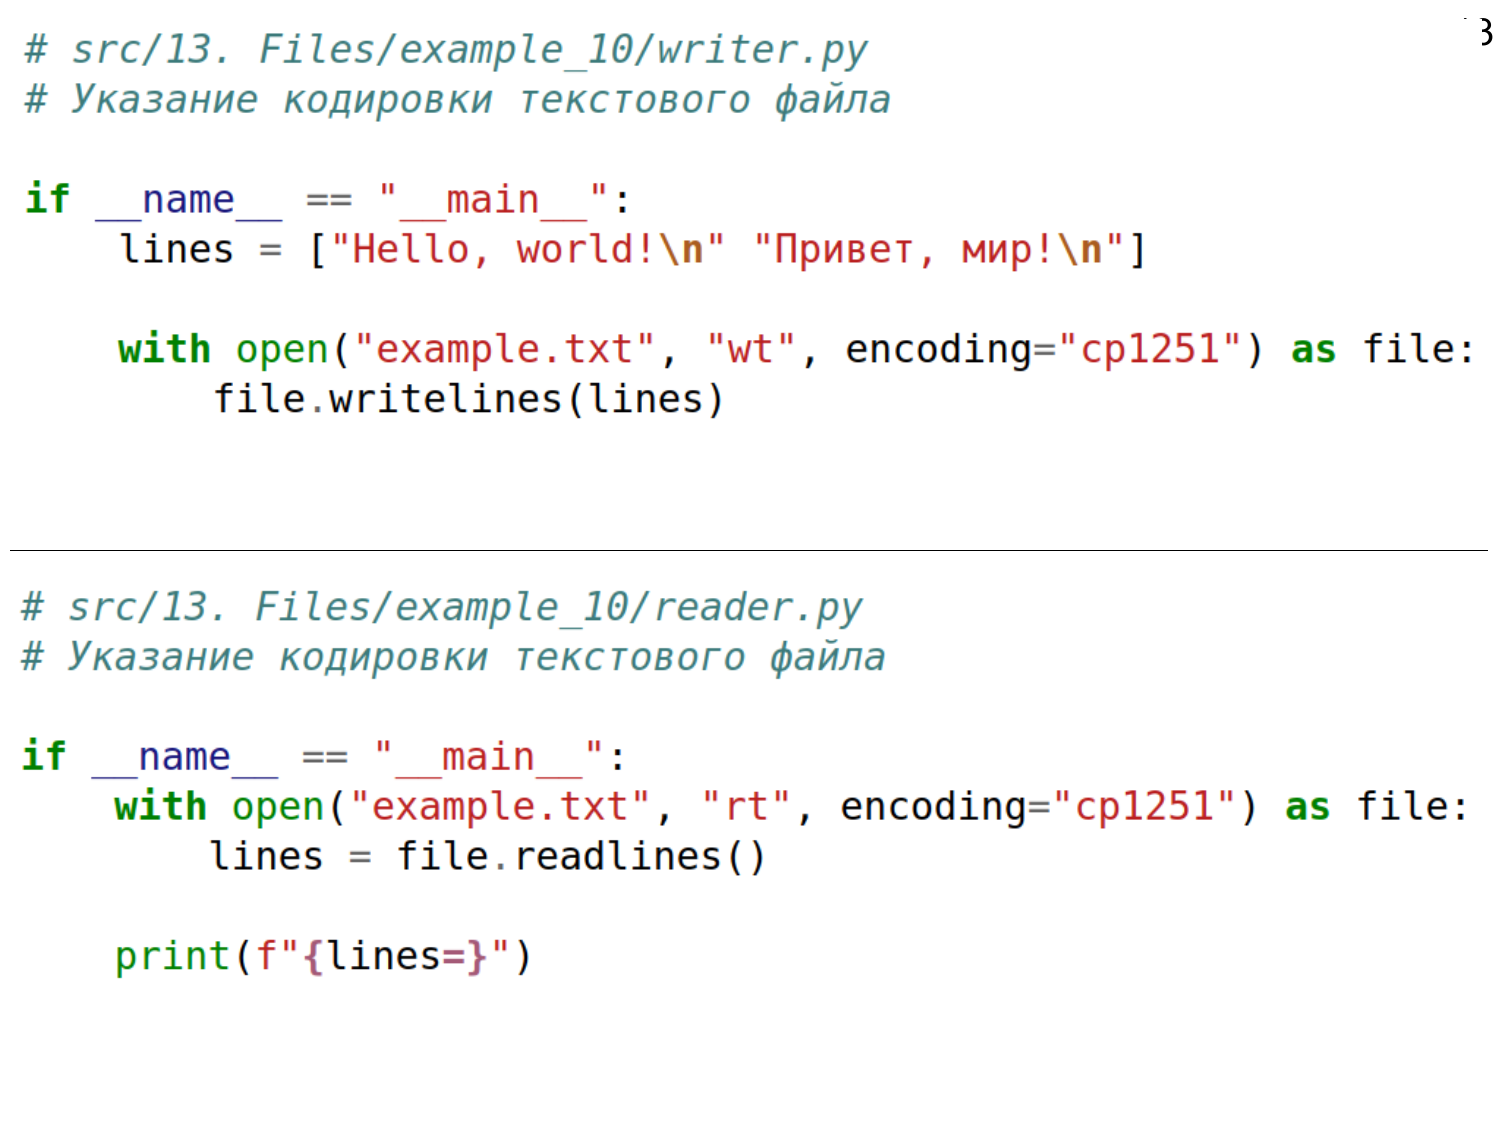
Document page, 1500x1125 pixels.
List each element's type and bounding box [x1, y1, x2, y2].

picture [8, 578, 1483, 987]
picture [16, 19, 1482, 433]
